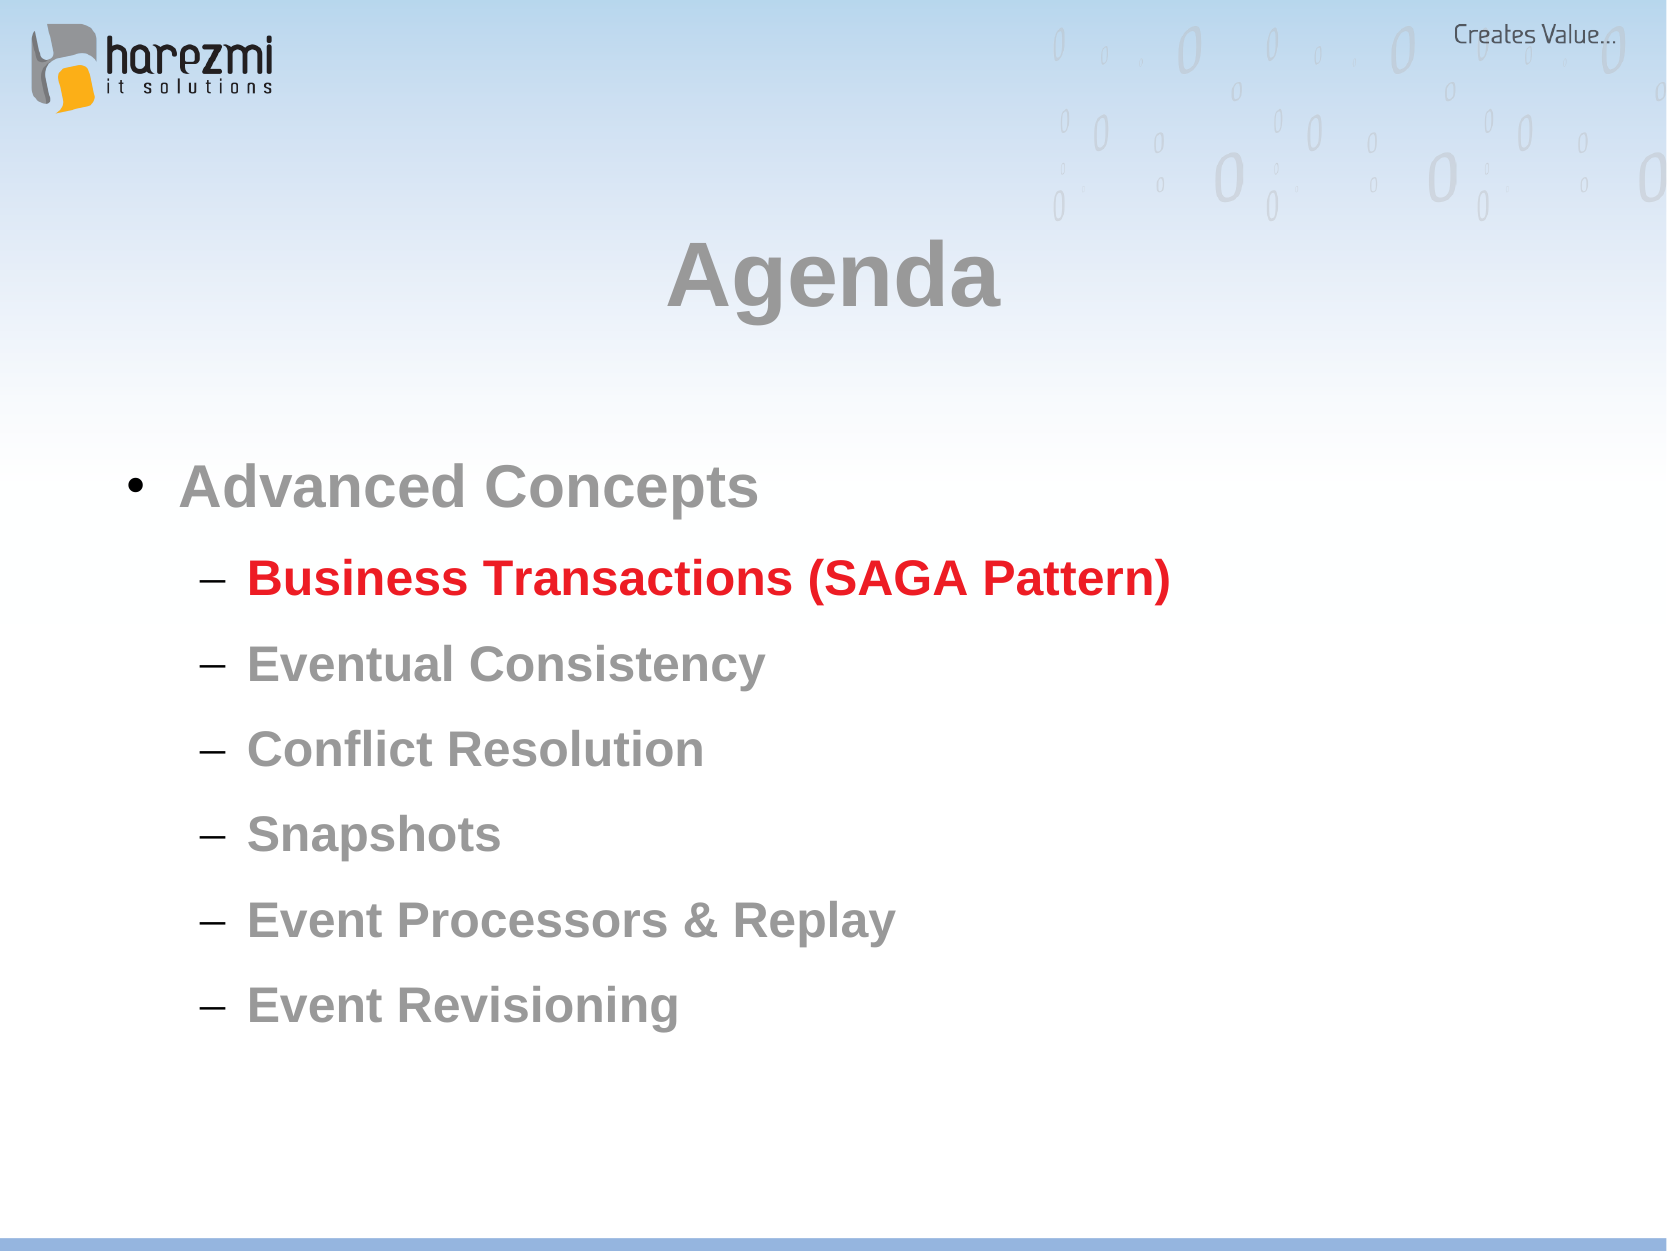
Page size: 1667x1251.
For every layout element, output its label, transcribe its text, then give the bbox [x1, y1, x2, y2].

picture [0, 0, 1667, 1251]
text_box Advanced Concepts Business Transactions (SAGA Pattern) Eventual Consistency Conflict Resolution Snapshots Event Processors & Replay Event Revisioning [124, 449, 1542, 975]
text_box Agenda [83, 167, 1584, 377]
